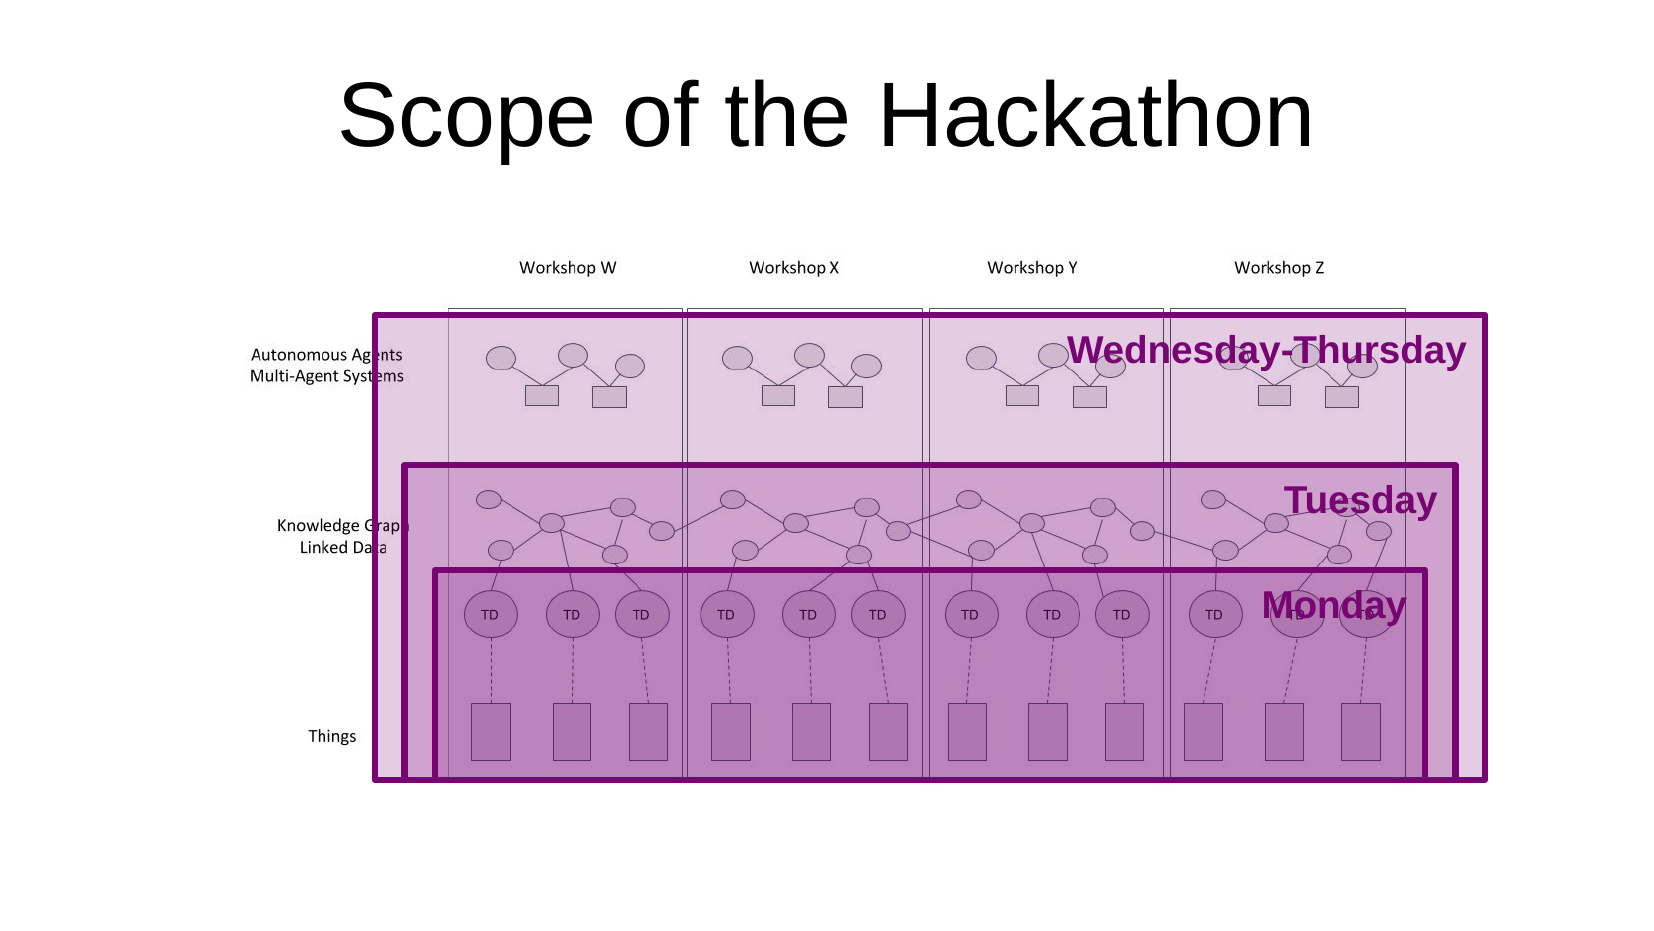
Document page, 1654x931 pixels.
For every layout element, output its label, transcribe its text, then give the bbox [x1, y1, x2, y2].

text_box Monday [435, 570, 1426, 781]
title Scope of the Hackathon [82, 37, 1571, 193]
text_box Tuesday [404, 465, 1456, 781]
picture [197, 193, 1457, 886]
text_box Wednesday-Thursday [375, 315, 1486, 781]
